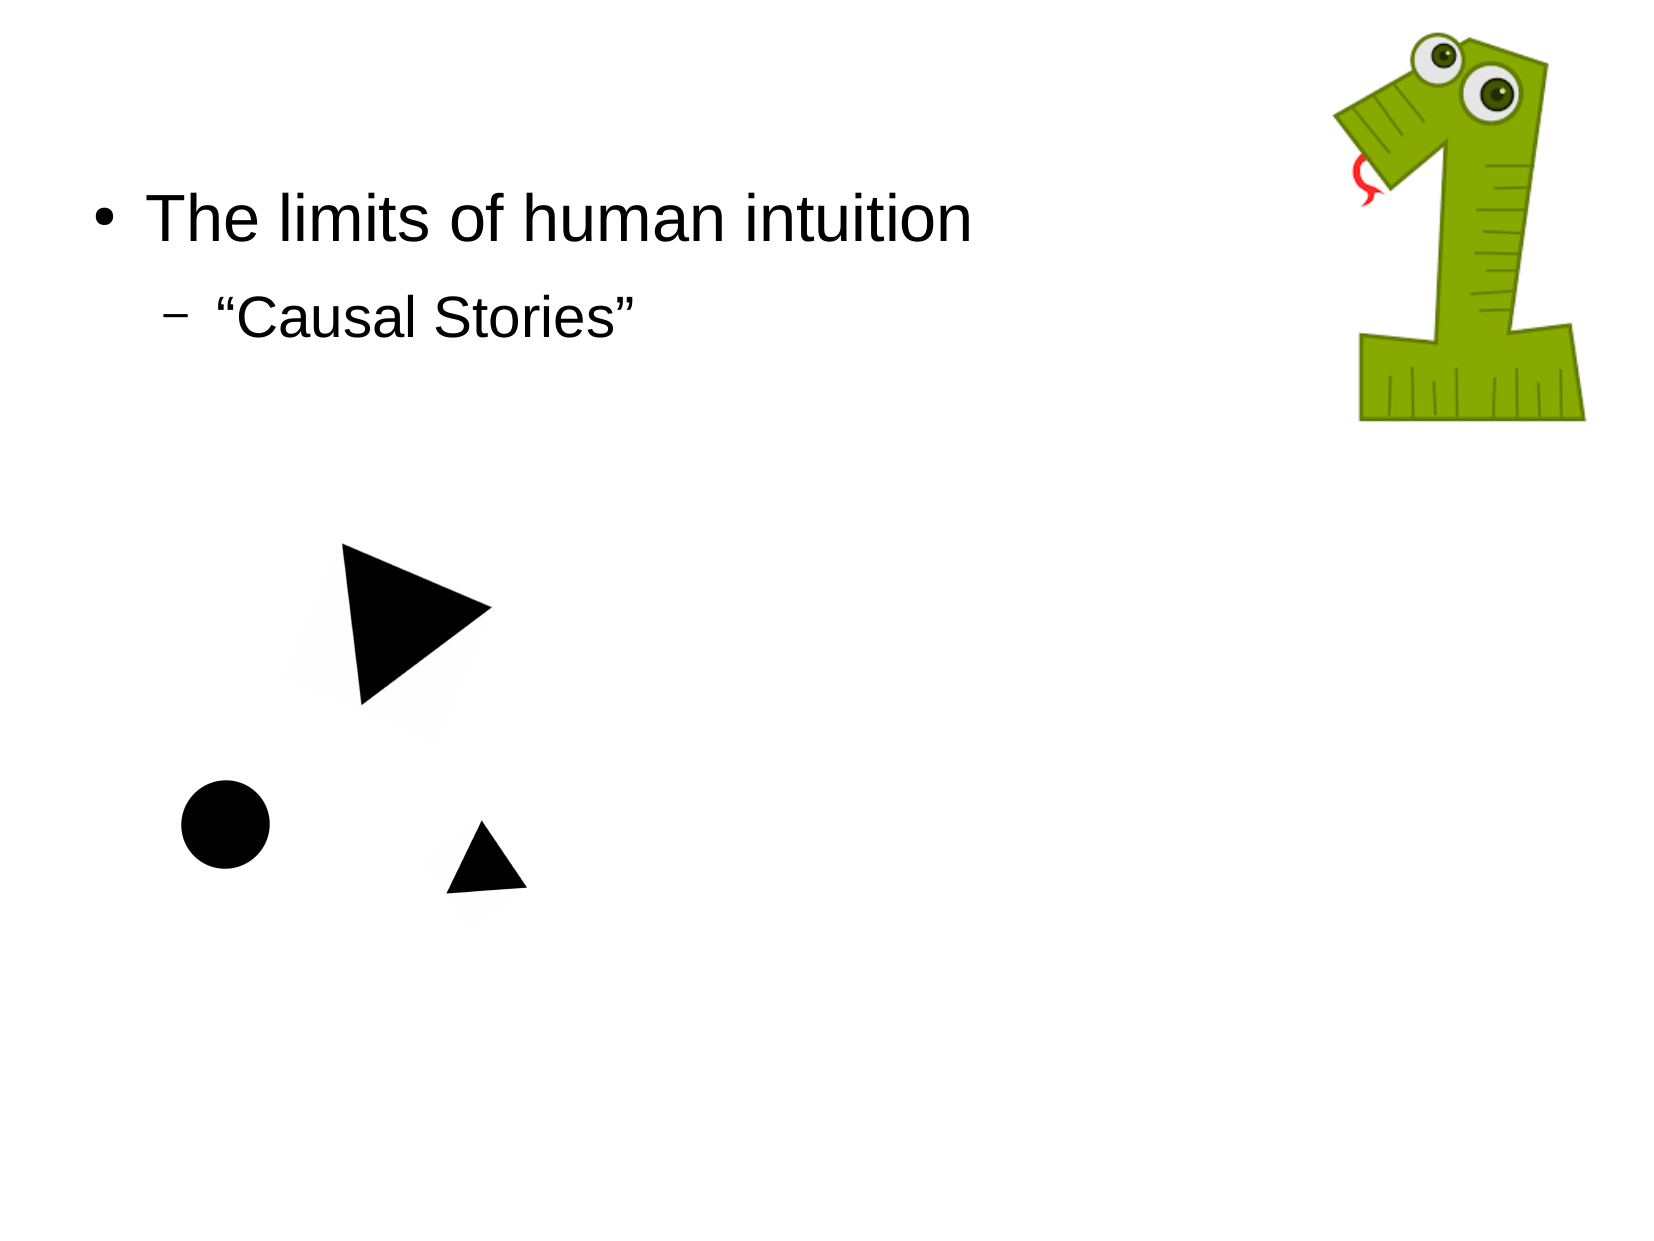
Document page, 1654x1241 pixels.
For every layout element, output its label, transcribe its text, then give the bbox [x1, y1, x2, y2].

picture [1324, 30, 1621, 448]
picture [281, 540, 496, 744]
picture [180, 779, 271, 871]
picture [420, 818, 529, 931]
list The limits of human intuition “Causal Stories” [75, 180, 1564, 1241]
